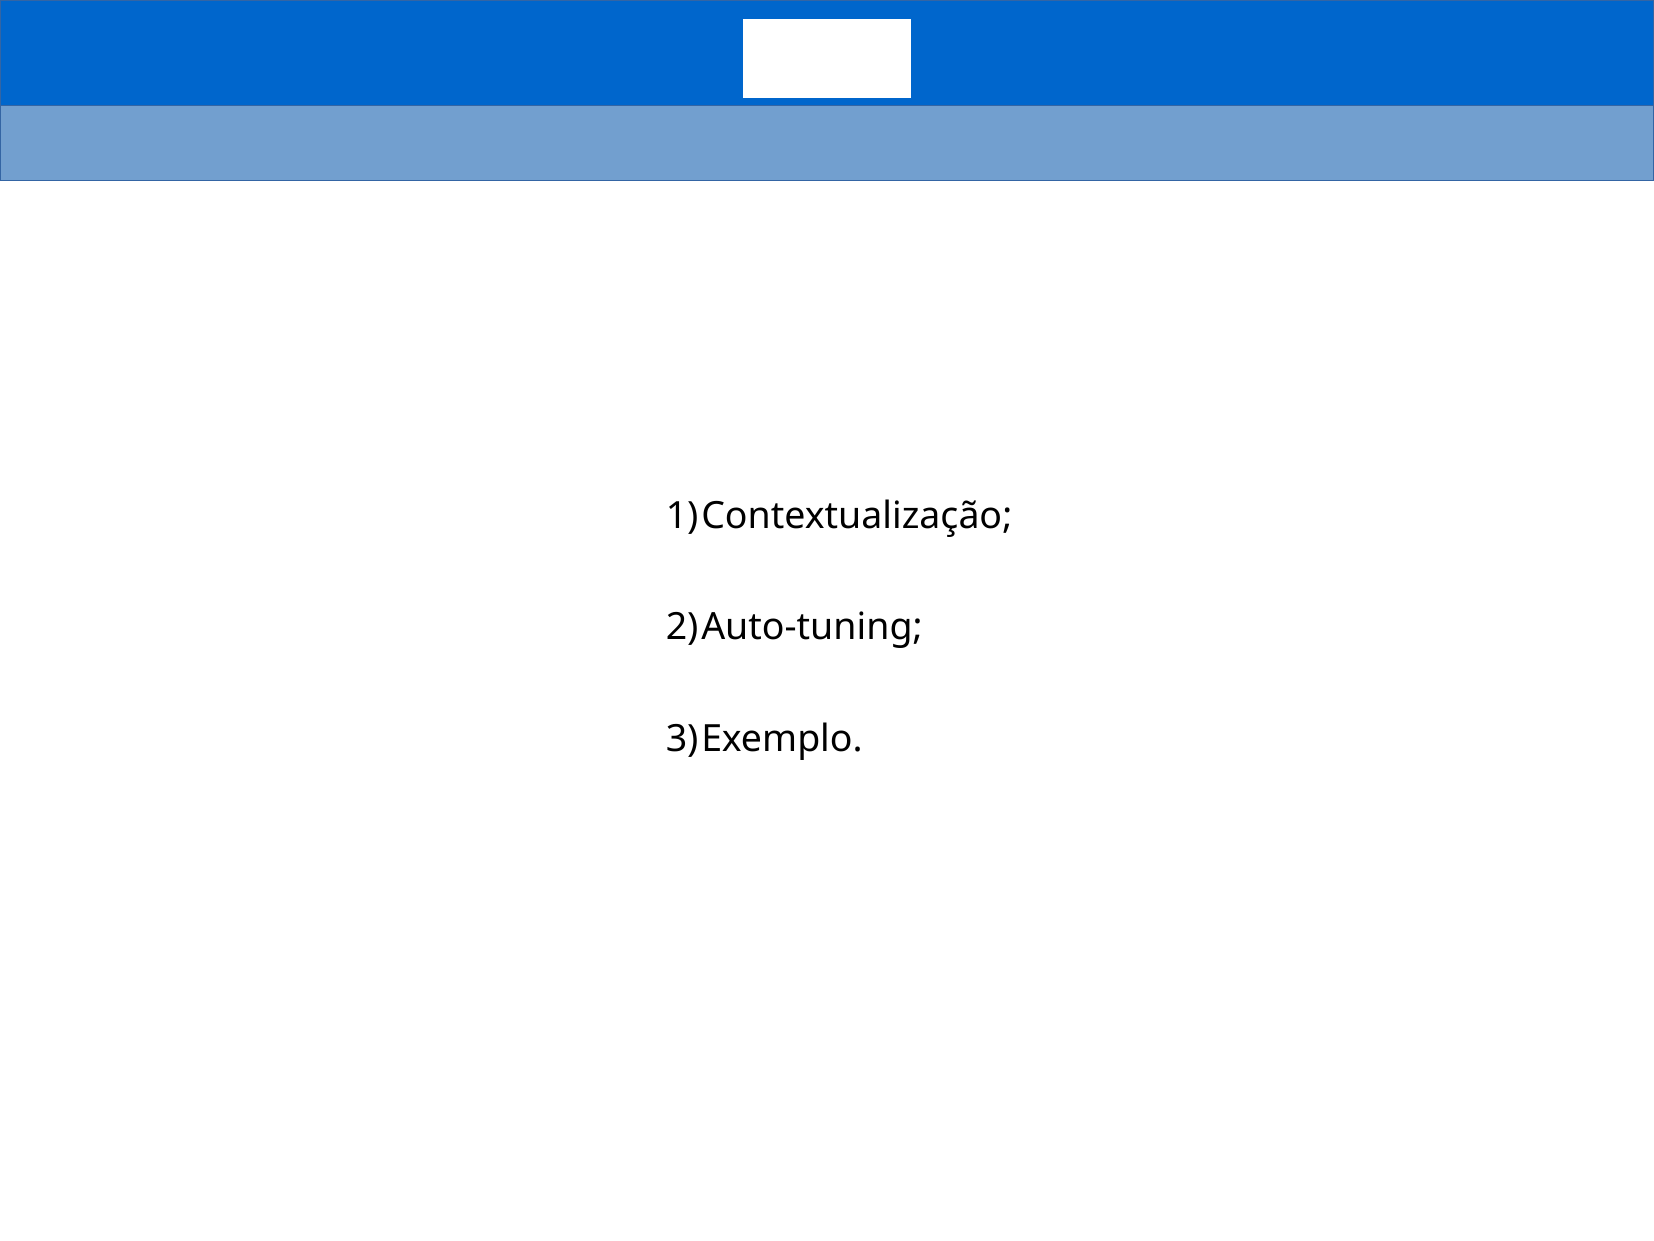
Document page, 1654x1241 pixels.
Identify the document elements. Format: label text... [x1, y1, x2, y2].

text_box Contextualização; Auto-tuning; Exemplo. [651, 481, 1003, 759]
title Índice [82, 0, 1571, 163]
